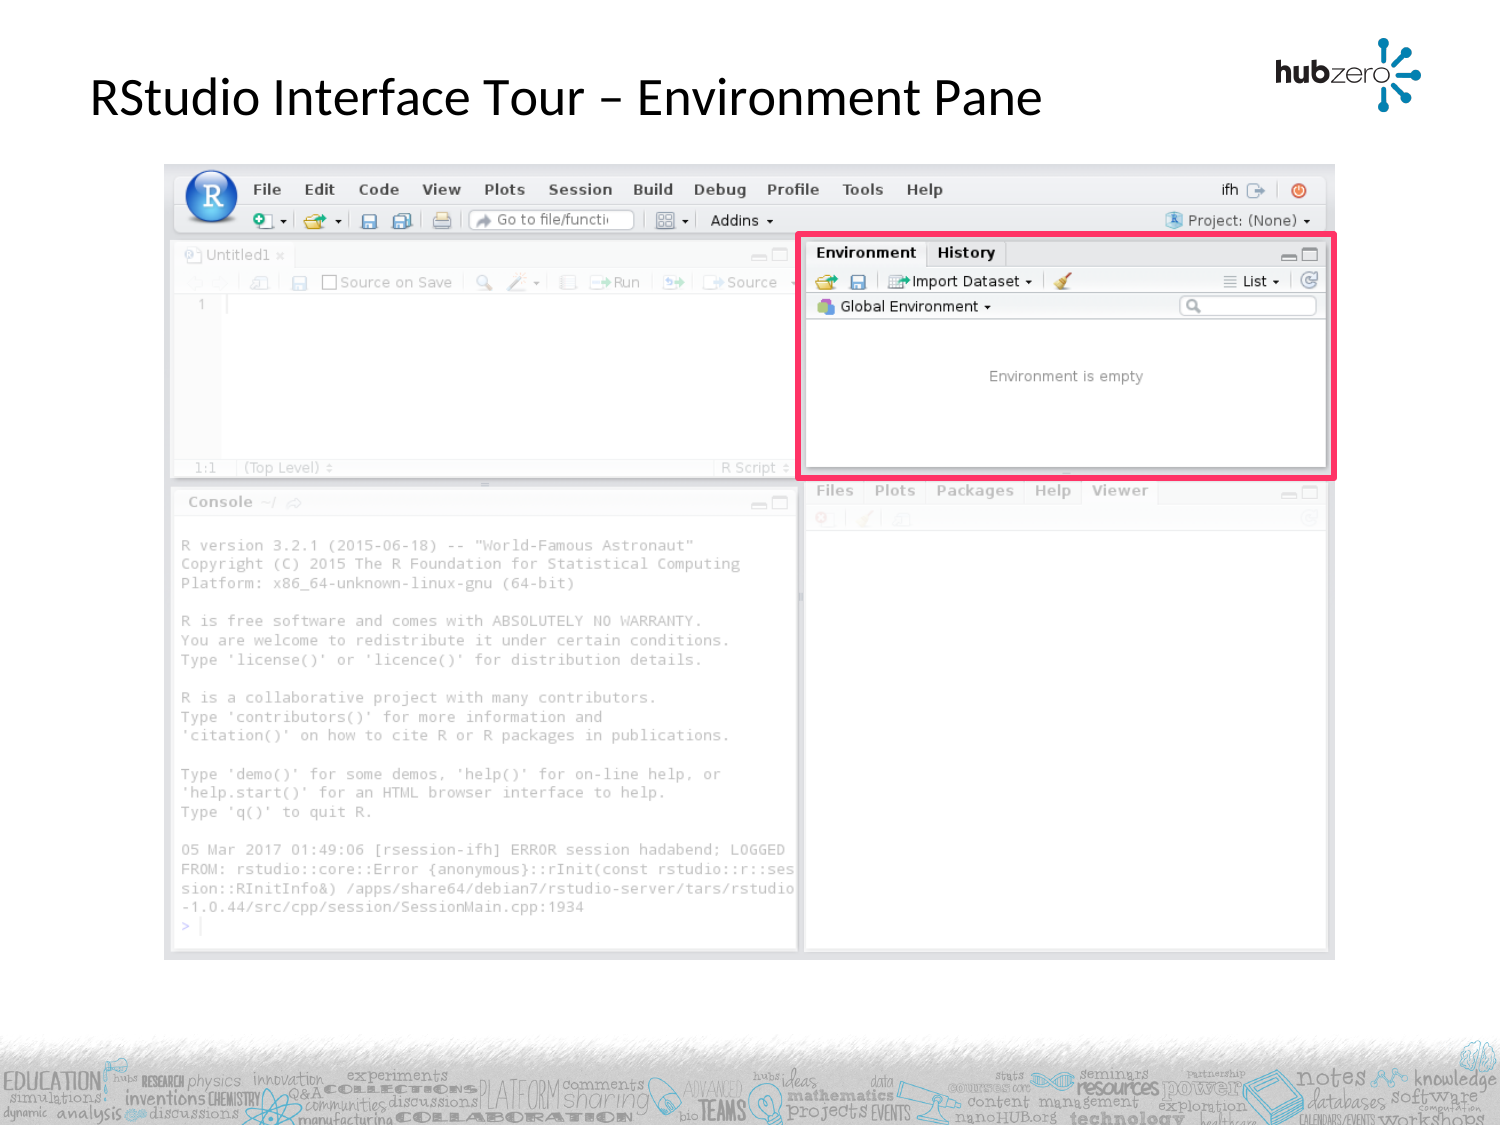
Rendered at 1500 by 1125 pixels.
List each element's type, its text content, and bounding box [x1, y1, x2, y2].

text_box [804, 482, 1329, 952]
picture [0, 1034, 1500, 1125]
picture [801, 237, 1331, 475]
picture [164, 164, 1335, 961]
title RStudio Interface Tour – Environment Pane [75, 44, 1426, 144]
picture [1272, 35, 1424, 44]
text_box [169, 239, 795, 479]
text_box [170, 486, 798, 952]
